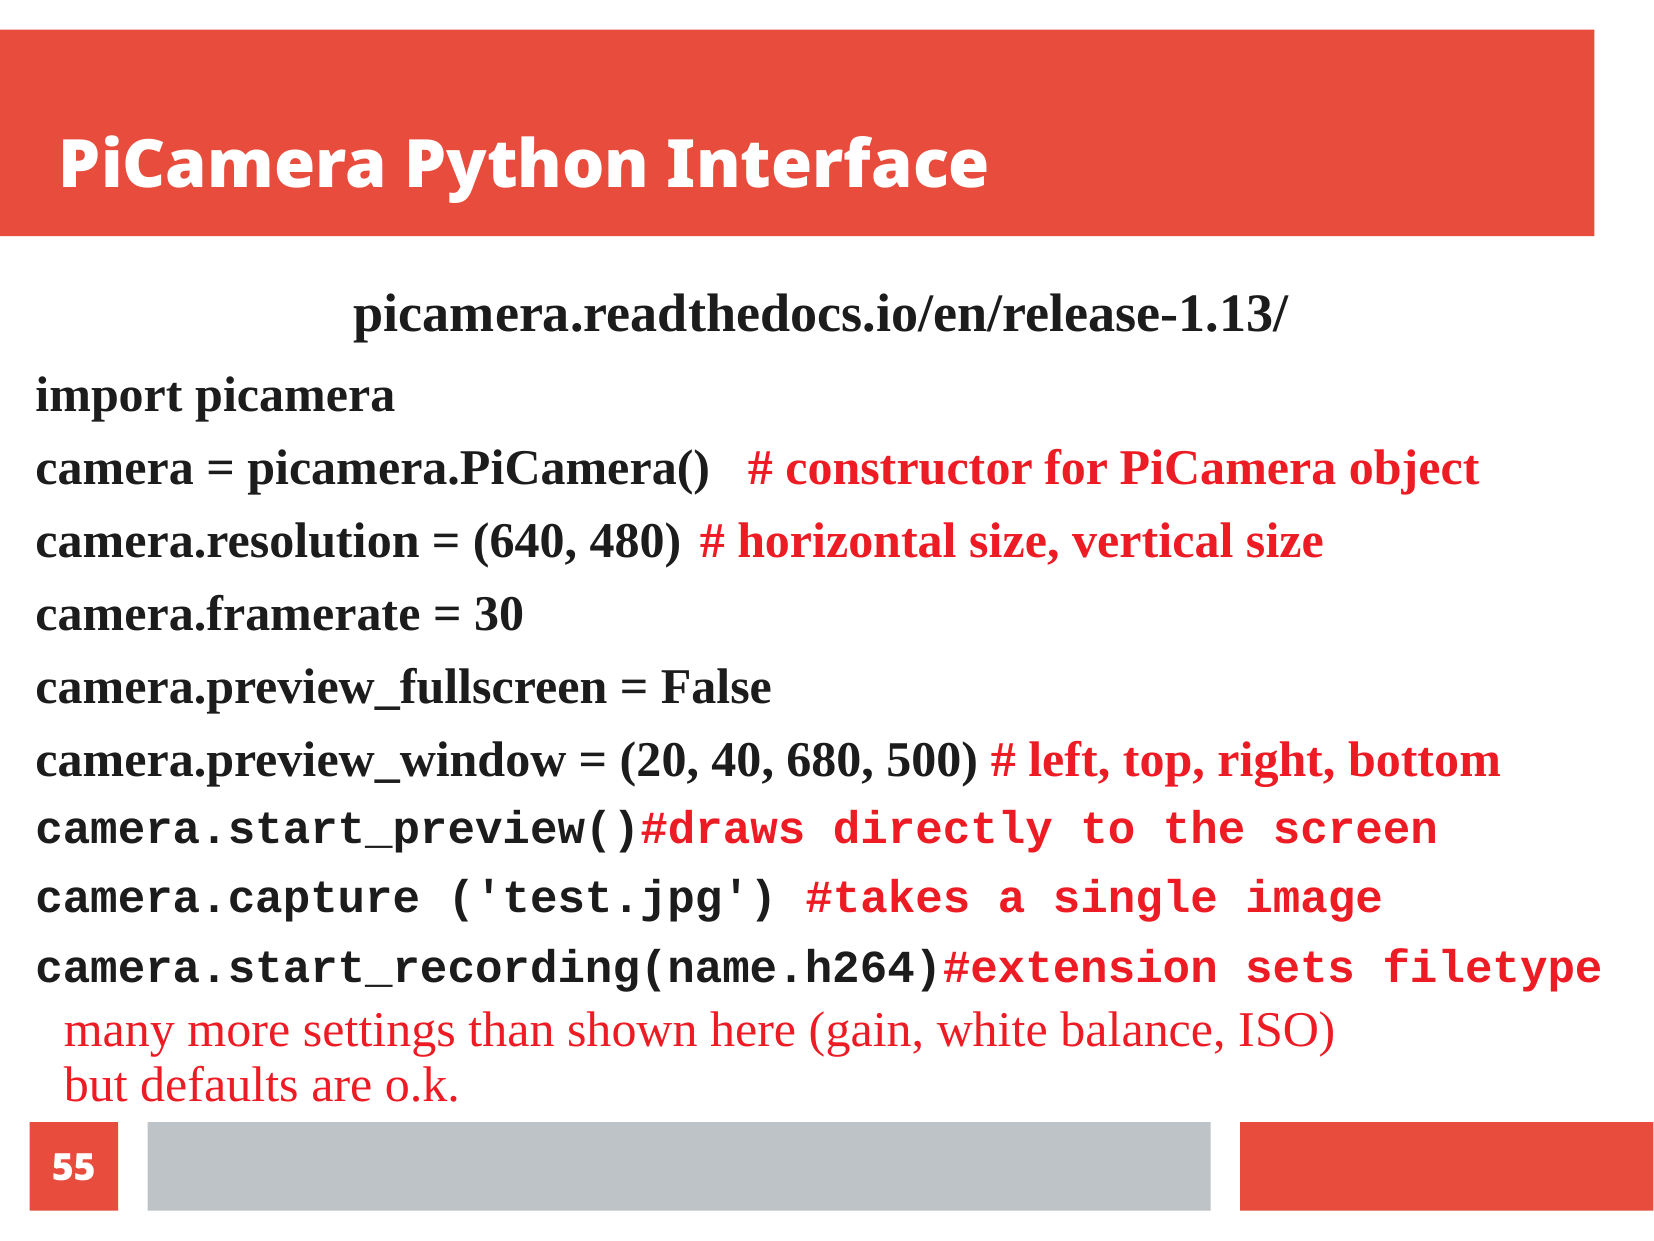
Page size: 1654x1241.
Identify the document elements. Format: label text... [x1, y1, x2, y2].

list picamera.readthedocs.io/en/release-1.13/ import picamera camera = picamera.PiCamera() # constructor for PiCamera object camera.resolution = (640, 480) # horizontal size, vertical size camera.framerate = 30 camera.preview_fullscreen = False camera.preview_window = (20, 40, 680, 500) # left, top, right, bottom camera.start_preview()#draws directly to the screen camera.capture ('test.jpg') #takes a single image camera.start_recording(name.h264)#extension sets filetype [35, 283, 1608, 1052]
title PiCamera Python Interface [59, 59, 1595, 207]
text_box many more settings than shown here (gain, white balance, ISO) but defaults are o.k. [13, 994, 1373, 1130]
